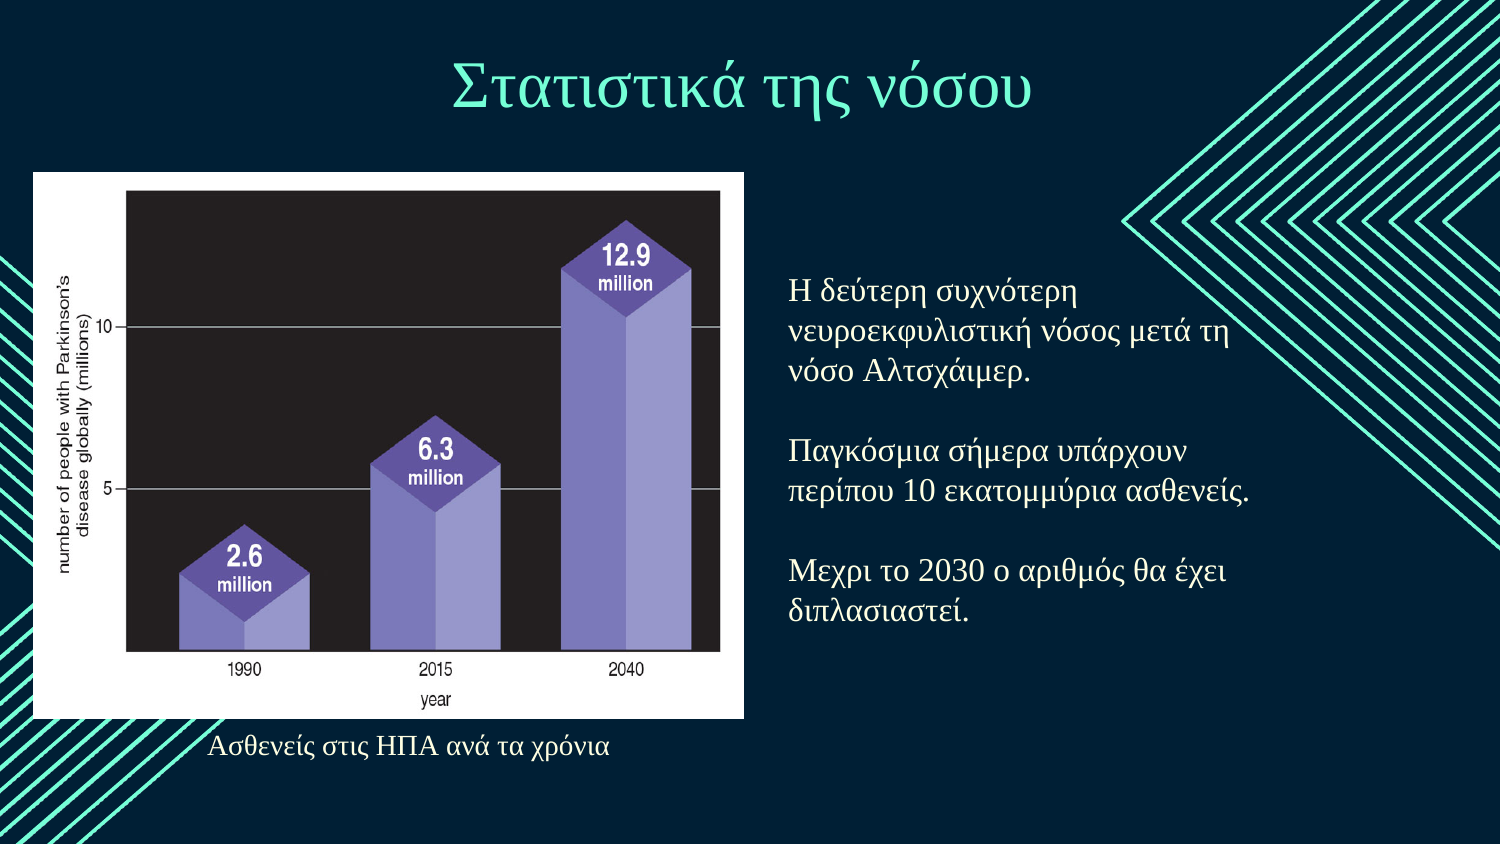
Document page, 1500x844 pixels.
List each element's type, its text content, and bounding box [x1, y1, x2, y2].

text_box Η δεύτερη συχνότερη νευροεκφυλιστική νόσος μετά τη νόσο Αλτσχάιμερ. Παγκόσμια σήμερα υπάρχουν περίπου 10 εκατομμύρια ασθενείς. Μεχρι το 2030 ο αριθμός θα έχει διπλασιαστεί. [773, 261, 1289, 640]
text_box Ασθενείς στις ΗΠΑ ανά τα χρόνια [191, 718, 660, 769]
title Στατιστικά της νόσου [266, 0, 1220, 173]
picture [33, 172, 744, 719]
